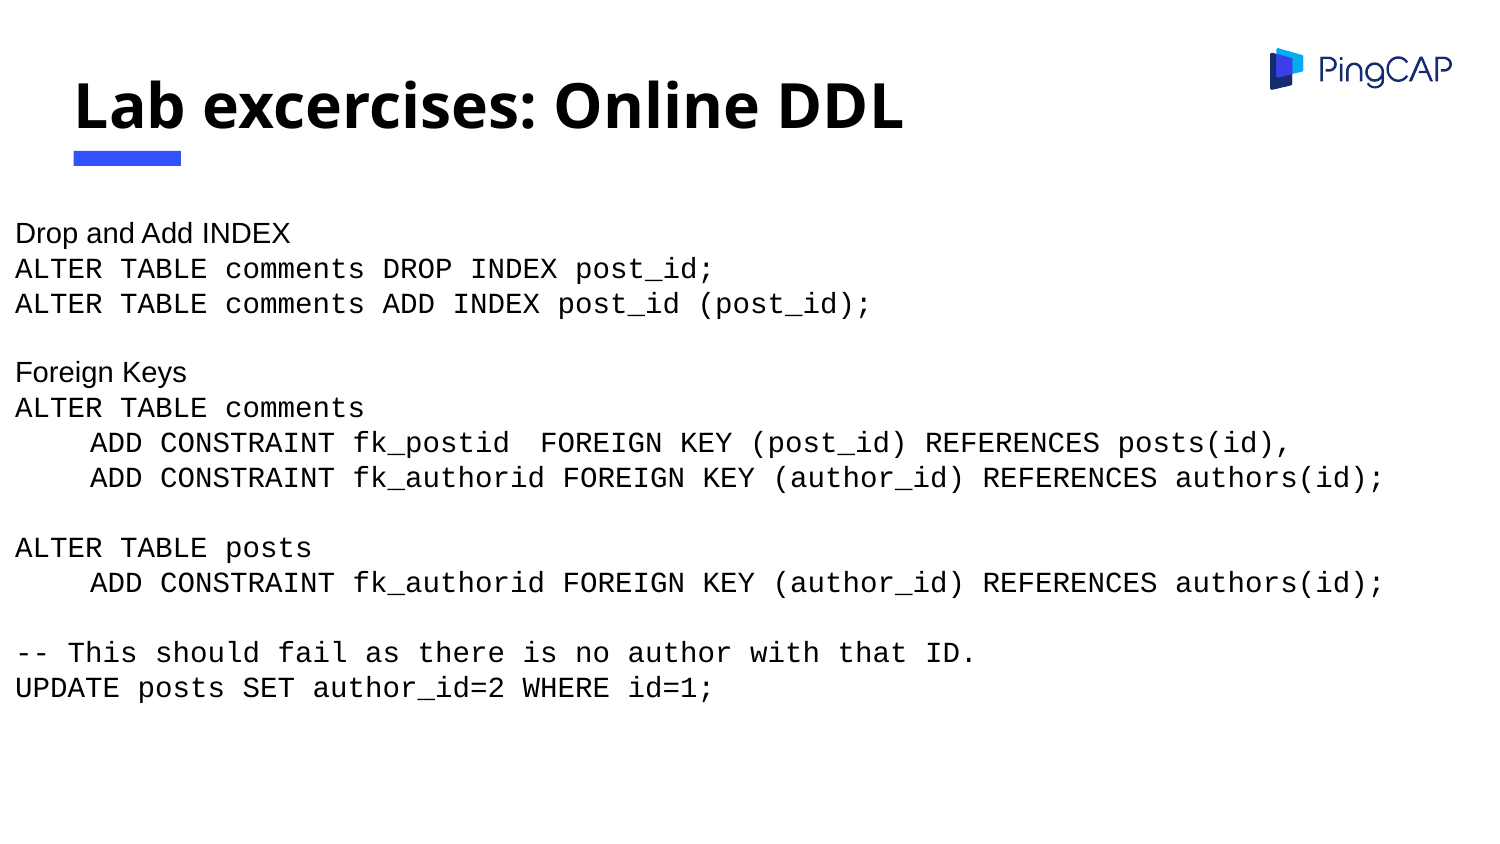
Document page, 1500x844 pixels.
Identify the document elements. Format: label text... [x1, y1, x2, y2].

text_box [73, 150, 181, 166]
text_box Drop and Add INDEX ALTER TABLE comments DROP INDEX post_id; ALTER TABLE comments ADD INDEX post_id (post_id); Foreign Keys ALTER TABLE comments ADD CONSTRAINT fk_postid FOREIGN KEY (post_id) REFERENCES posts(id), ADD CONSTRAINT fk_authorid FOREIGN KEY (author_id) REFERENCES authors(id); ALTER TABLE posts ADD CONSTRAINT fk_authorid FOREIGN KEY (author_id) REFERENCES authors(id); -- This should fail as there is no author with that ID. UPDATE posts SET author_id=2 WHERE id=1; [0, 198, 1500, 776]
text_box Lab excercises: Online DDL [58, 50, 925, 151]
picture [1270, 48, 1452, 90]
